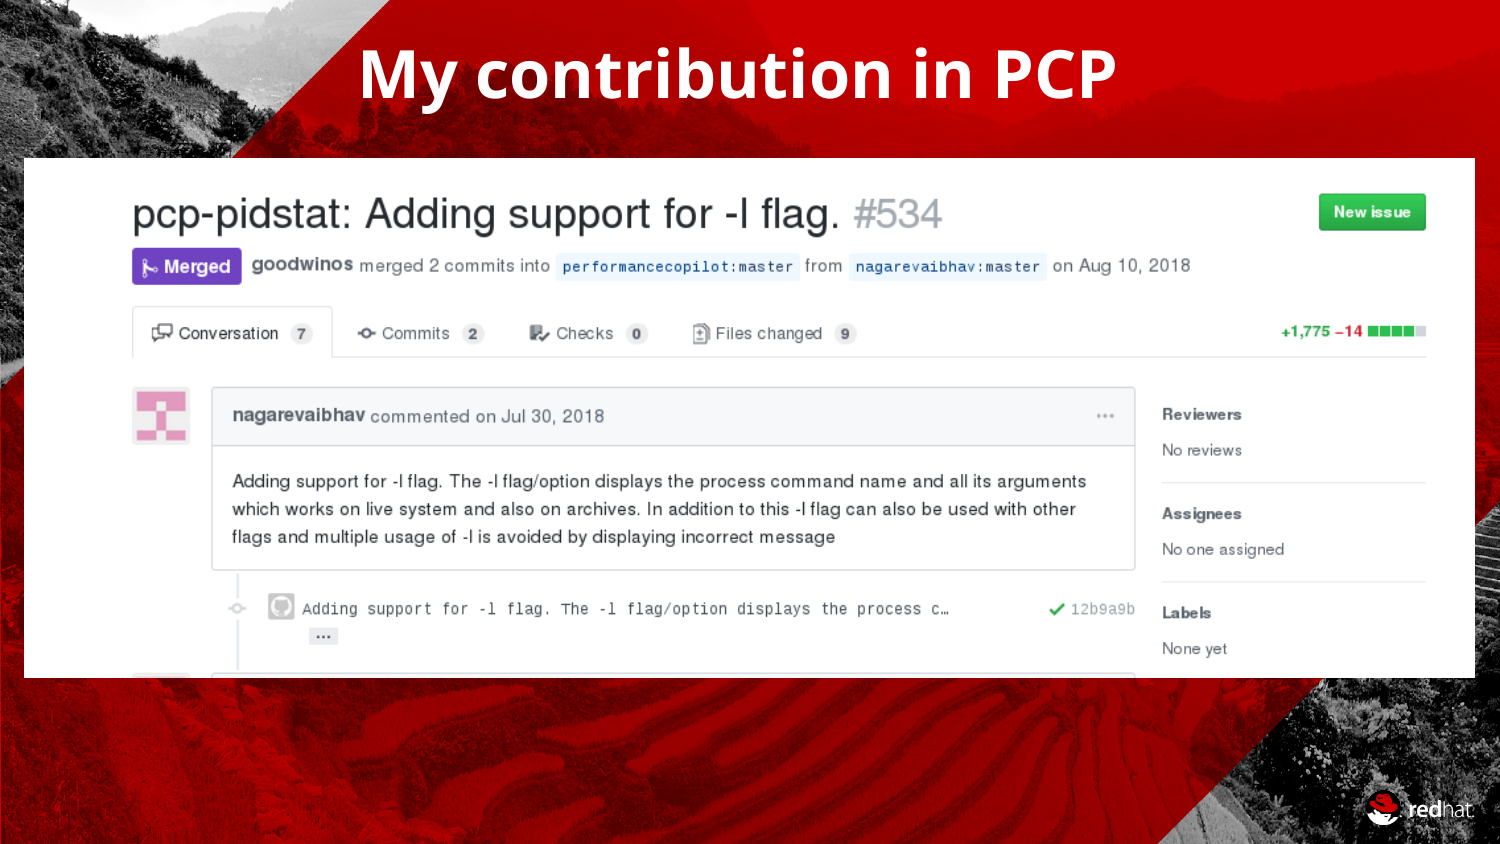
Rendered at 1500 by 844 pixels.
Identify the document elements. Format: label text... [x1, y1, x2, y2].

title My contribution in PCP [112, 10, 1365, 134]
picture [0, 0, 1500, 844]
